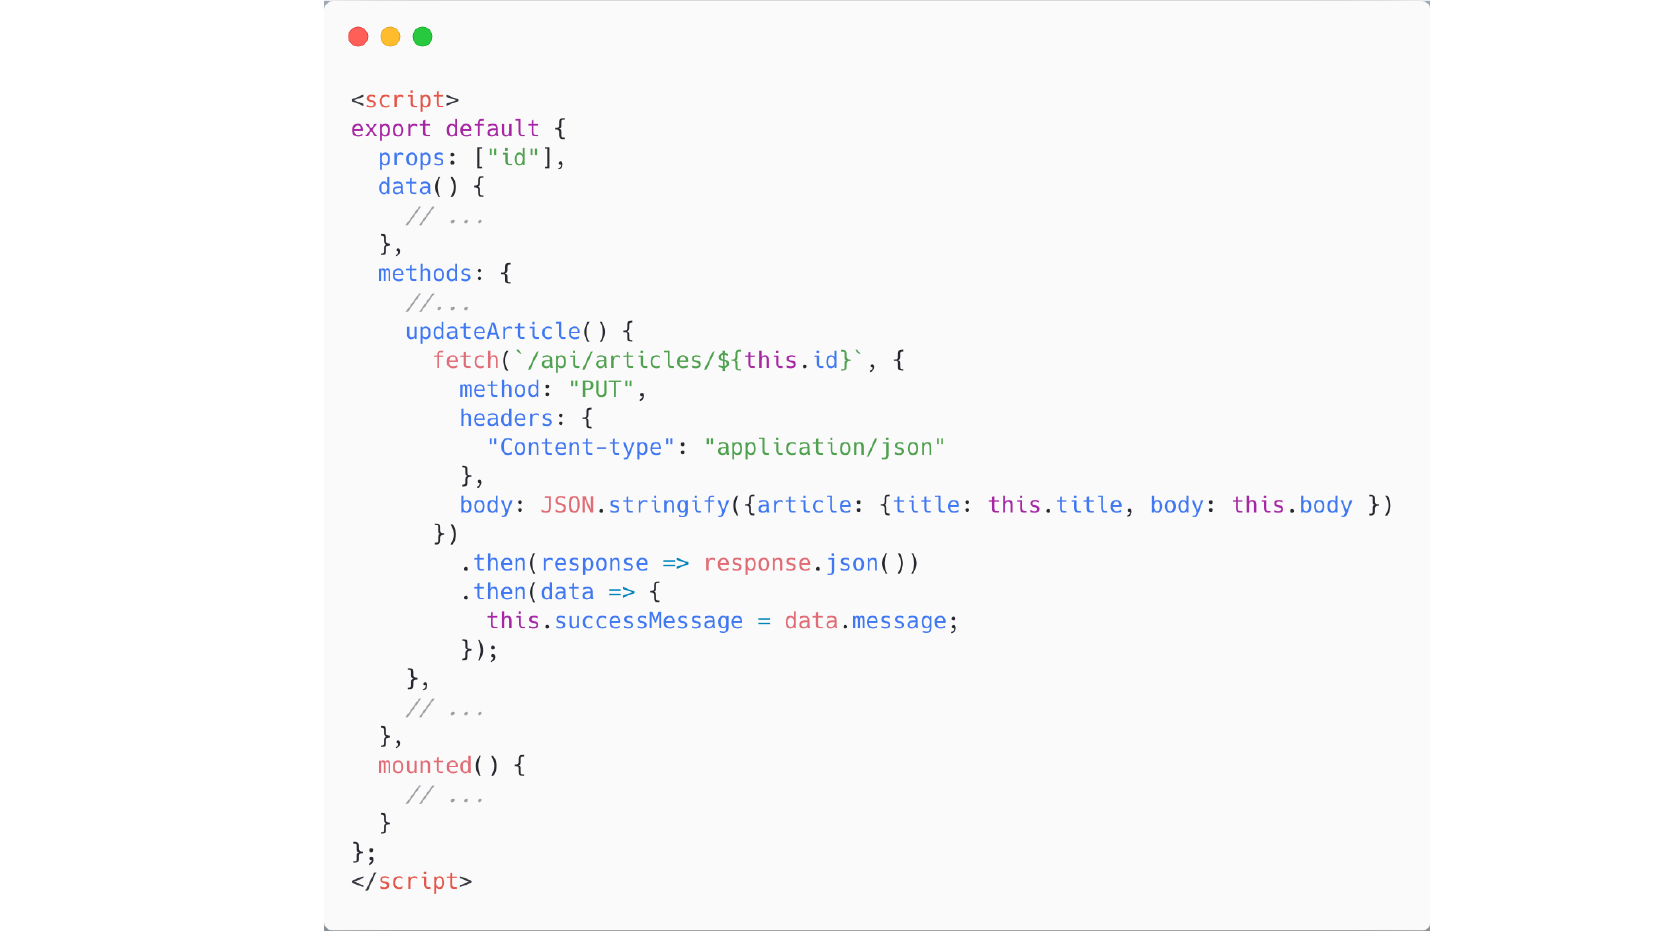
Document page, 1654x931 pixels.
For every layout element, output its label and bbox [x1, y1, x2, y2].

picture [324, 0, 1430, 931]
